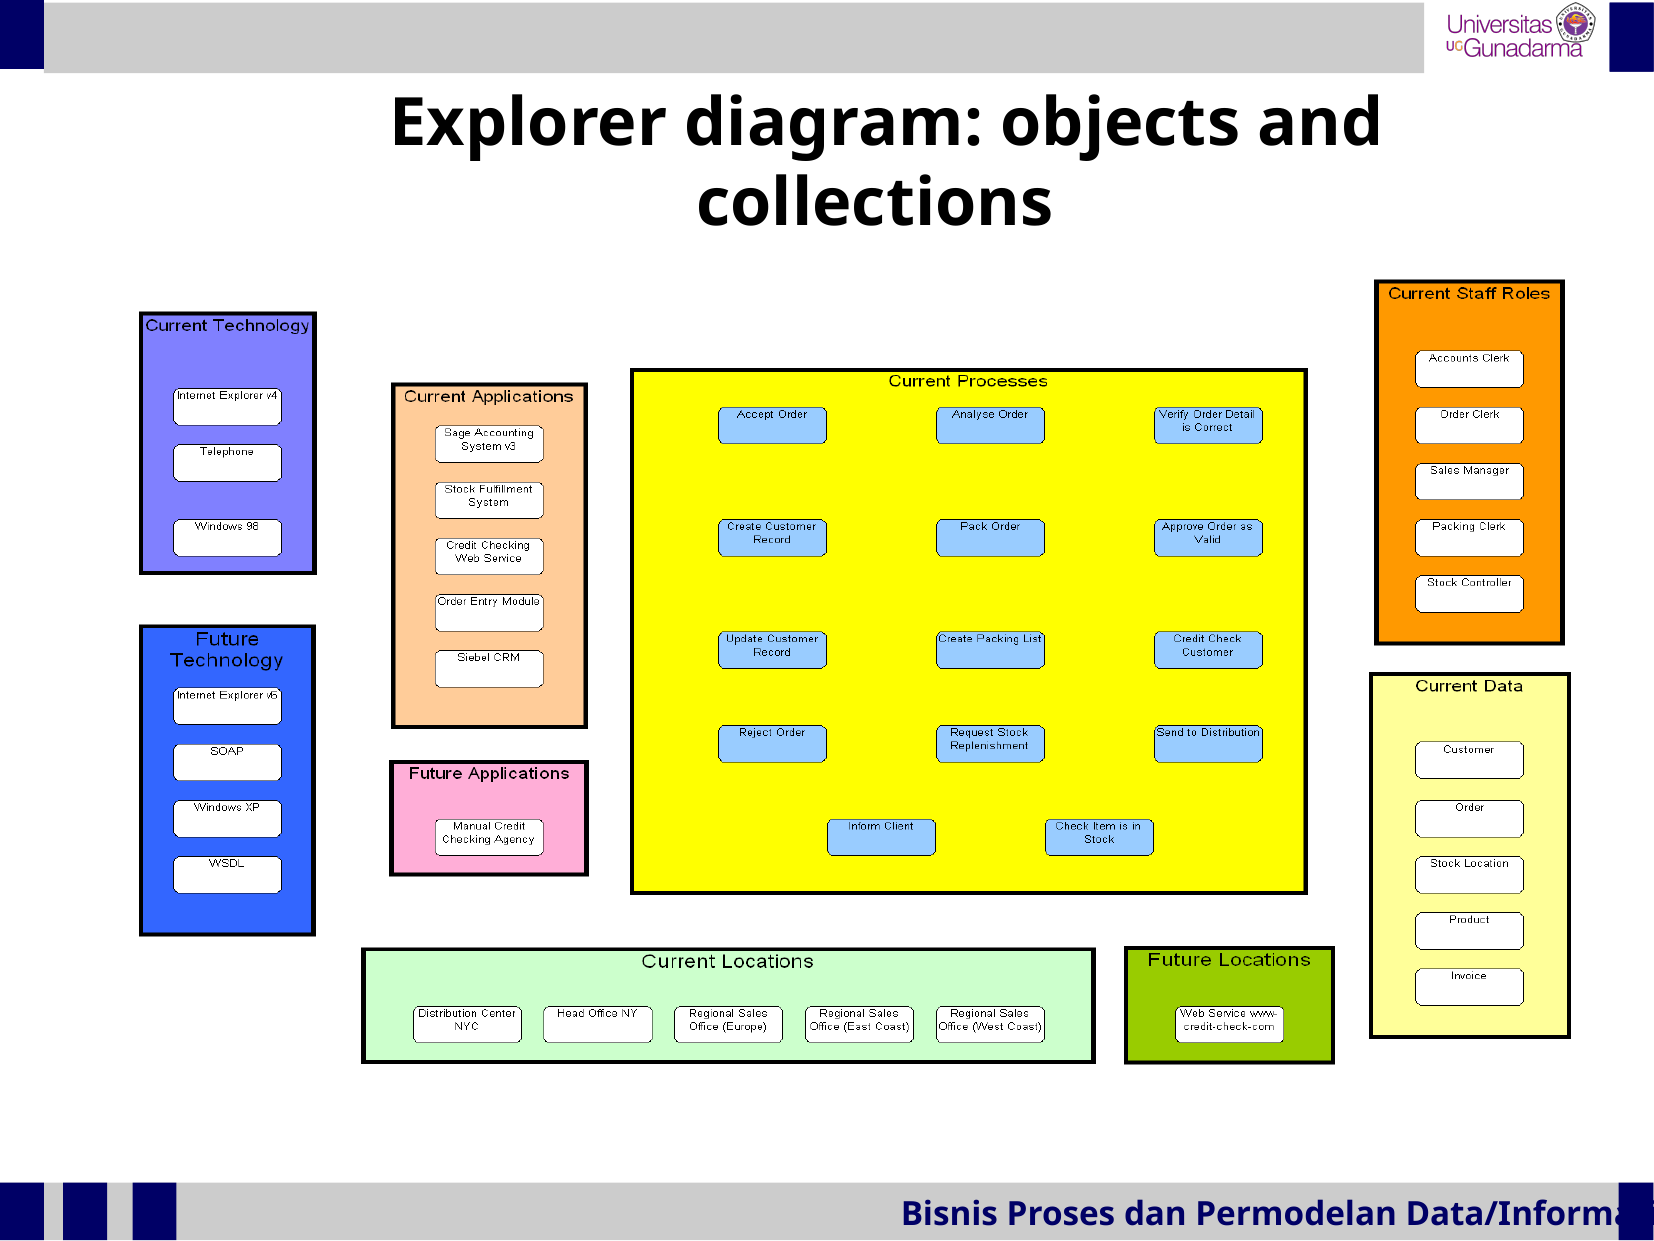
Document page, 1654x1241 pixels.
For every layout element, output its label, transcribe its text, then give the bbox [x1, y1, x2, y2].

picture [110, 255, 1599, 1089]
picture [1437, 2, 1610, 62]
title Explorer diagram: objects and collections [179, 68, 1571, 249]
